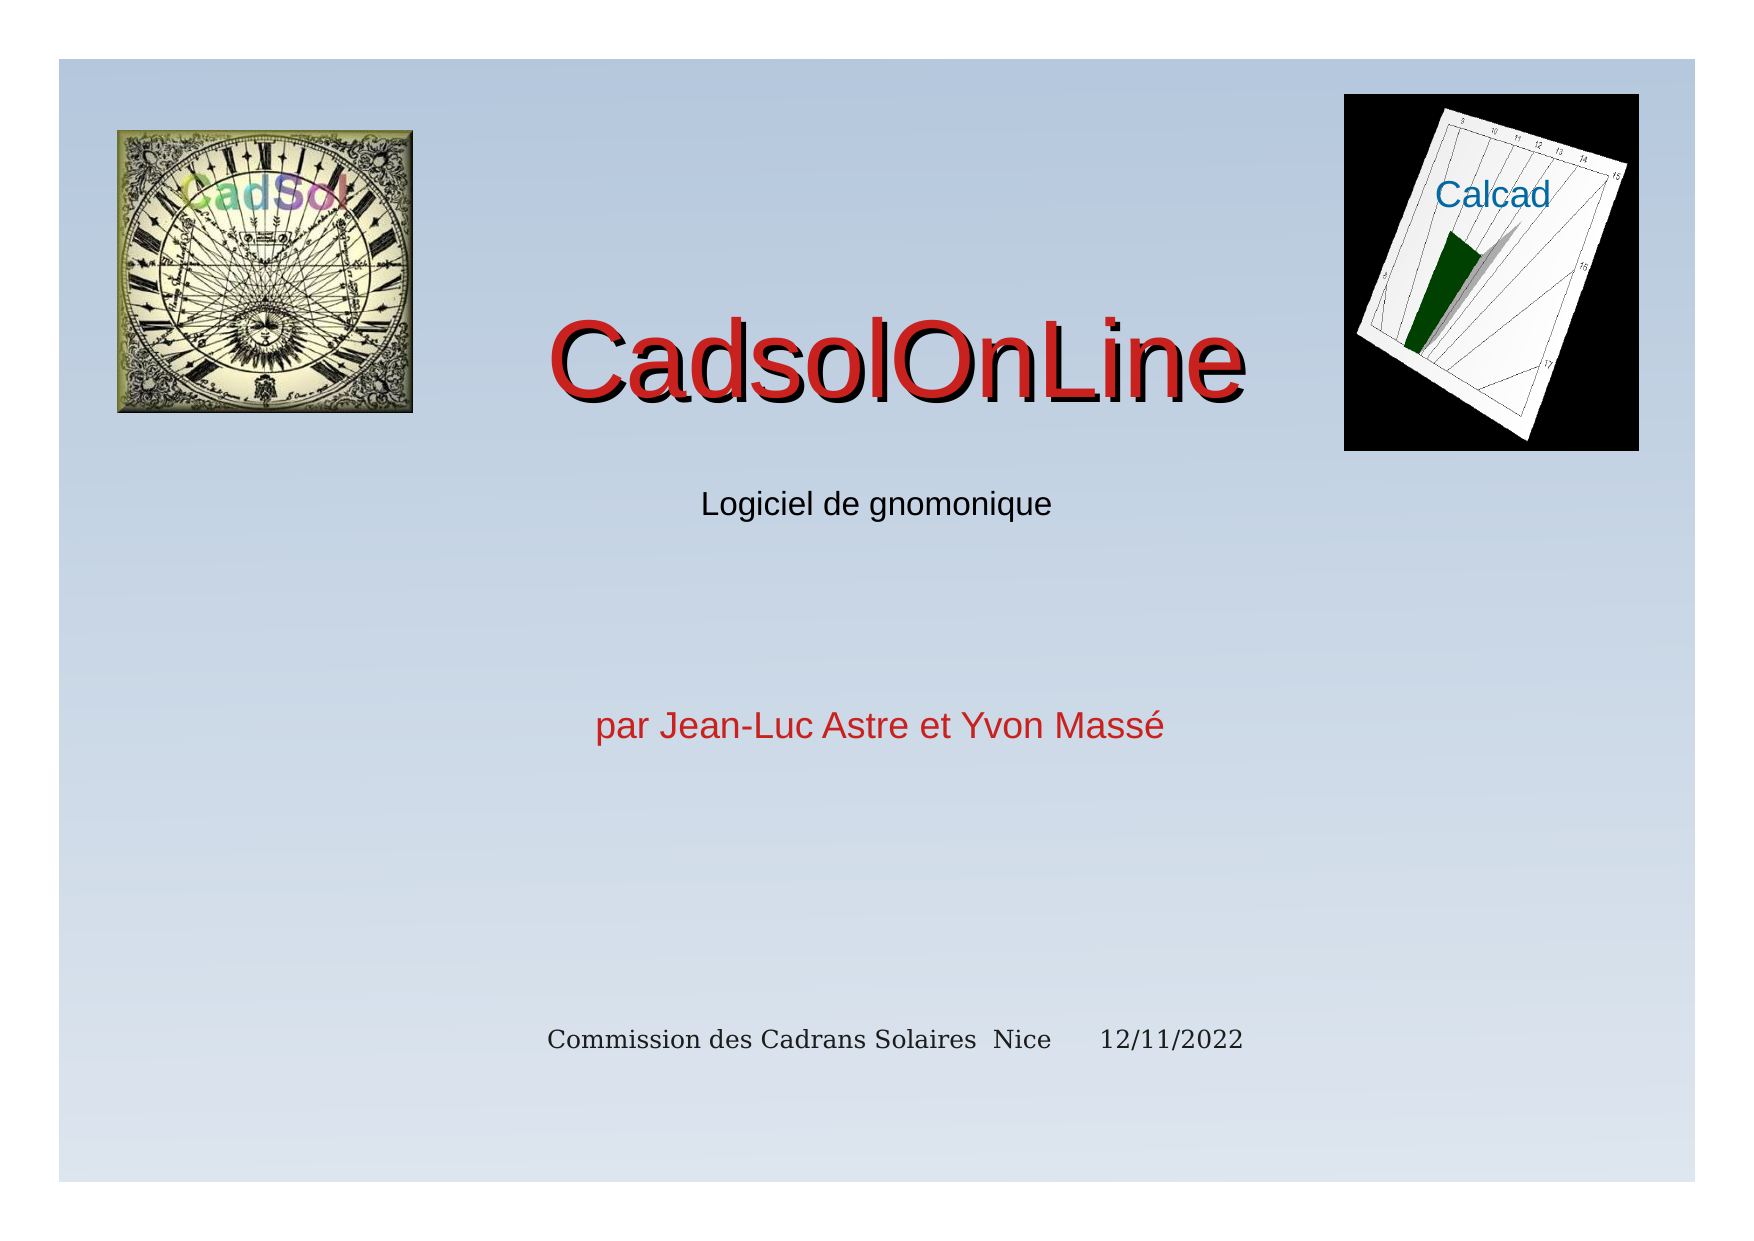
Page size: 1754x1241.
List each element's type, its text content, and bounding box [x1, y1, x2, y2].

title CadsolOnLine [445, 246, 1348, 472]
text_box par Jean-Luc Astre et Yvon Massé [220, 697, 1541, 797]
subtitle Logiciel de gnomonique [613, 450, 1140, 558]
text_box Calcad [1379, 165, 1608, 265]
picture [117, 130, 413, 413]
picture [1344, 94, 1639, 452]
text_box Commission des Cadrans Solaires Nice 12/11/2022 [187, 1018, 1605, 1092]
